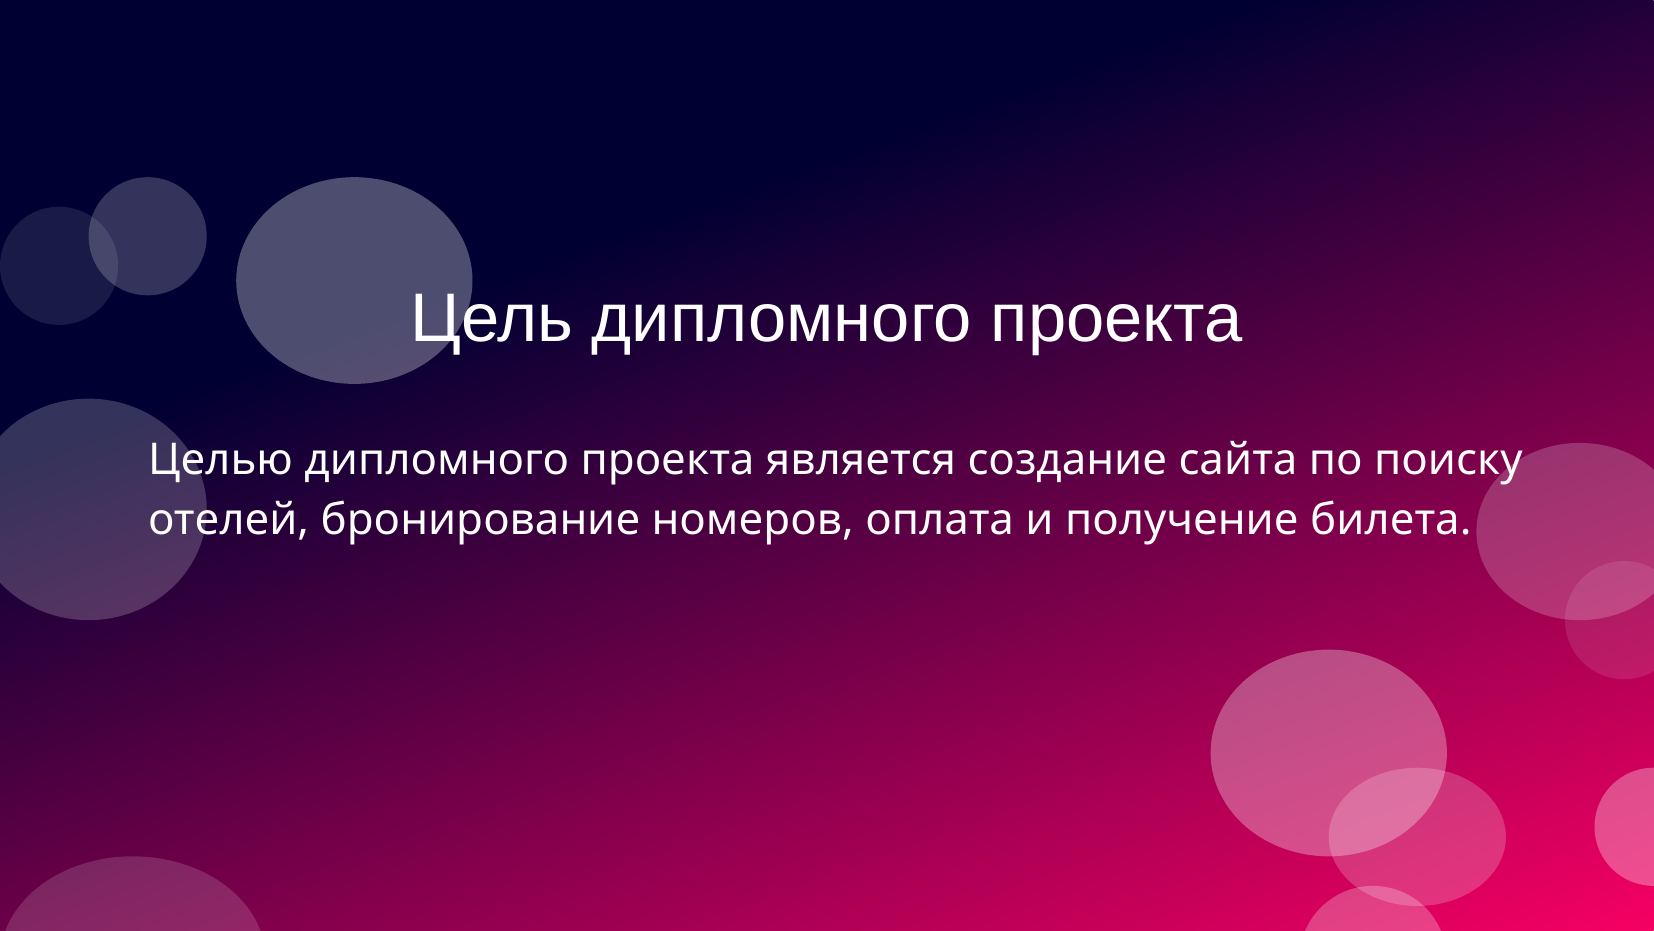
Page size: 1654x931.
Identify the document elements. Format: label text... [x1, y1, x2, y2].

title Цель дипломного проекта [88, 236, 1565, 399]
list Целью дипломного проекта является создание сайта по поиску отелей, бронирование номеров, оплата и получение билета. [88, 428, 1565, 598]
